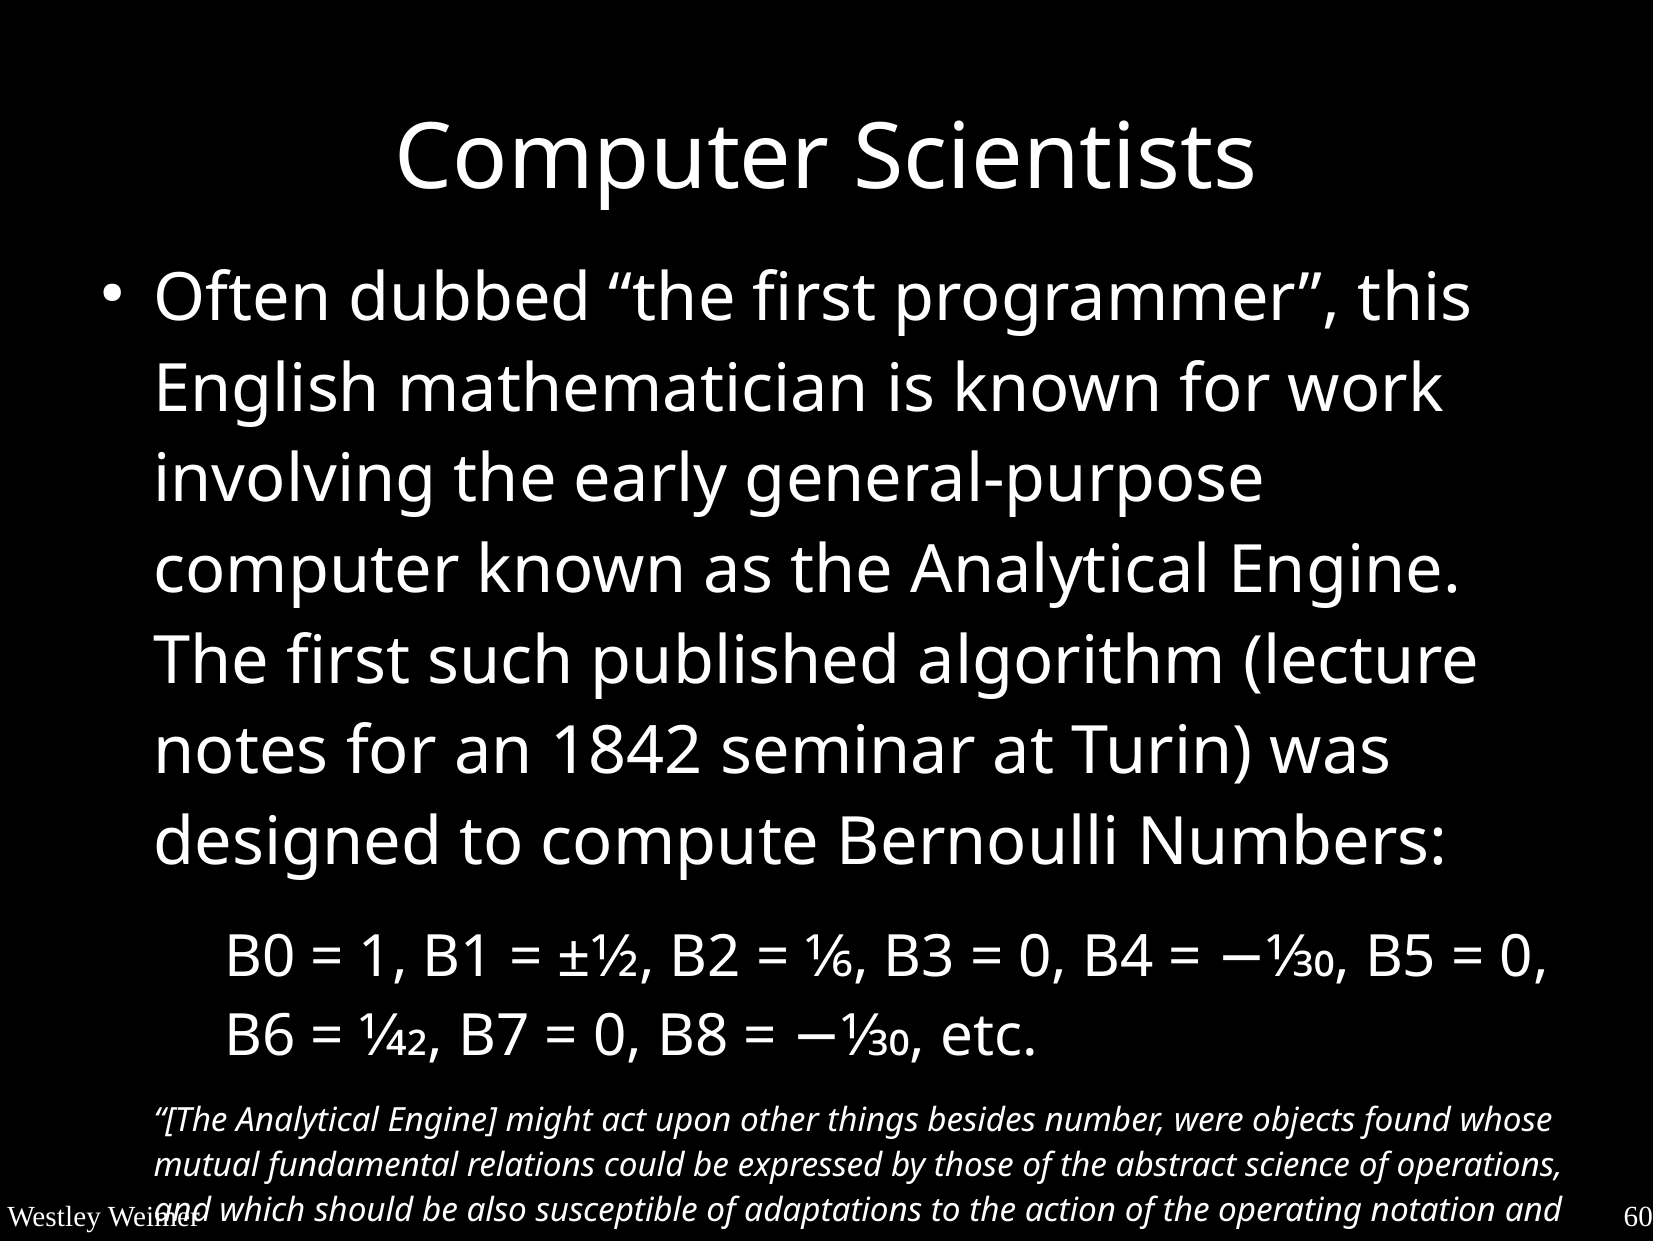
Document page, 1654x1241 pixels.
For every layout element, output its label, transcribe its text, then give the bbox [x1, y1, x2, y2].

list Often dubbed “the first programmer”, this English mathematician is known for work involving the early general-purpose computer known as the Analytical Engine. The first such published algorithm (lecture notes for an 1842 seminar at Turin) was designed to compute Bernoulli Numbers: B0 = 1, B1 = ±1⁄2, B2 = 1⁄6, B3 = 0, B4 = −1⁄30, B5 = 0, B6 = 1⁄42, B7 = 0, B8 = −1⁄30, etc. “[The Analytical Engine] might act upon other things besides number, were objects found whose mutual fundamental relations could be expressed by those of the abstract science of operations, and which should be also susceptible of adaptations to the action of the operating notation and mechanism of the engine...” [82, 248, 1571, 1157]
title Computer Scientists [82, 49, 1571, 248]
